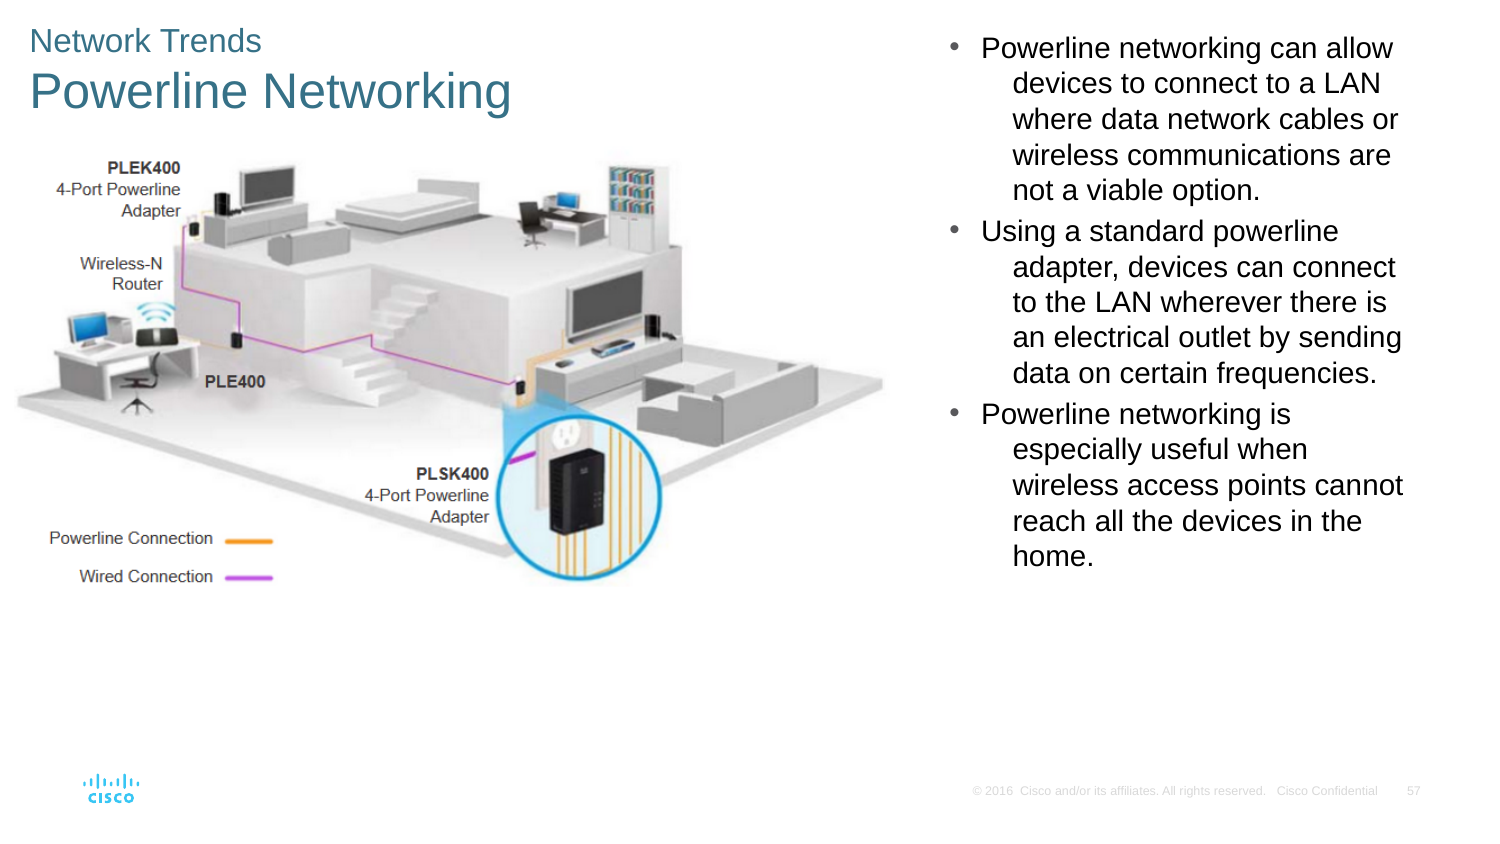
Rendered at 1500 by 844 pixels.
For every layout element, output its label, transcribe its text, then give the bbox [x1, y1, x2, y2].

list Powerline networking can allow devices to connect to a LAN where data network cables or wireless communications are not a viable option. Using a standard powerline adapter, devices can connect to the LAN wherever there is an electrical outlet by sending data on certain frequencies. Powerline networking is especially useful when wireless access points cannot reach all the devices in the home. [892, 21, 1436, 600]
picture [14, 131, 893, 598]
title Network Trends Powerline Networking [14, 6, 1500, 132]
